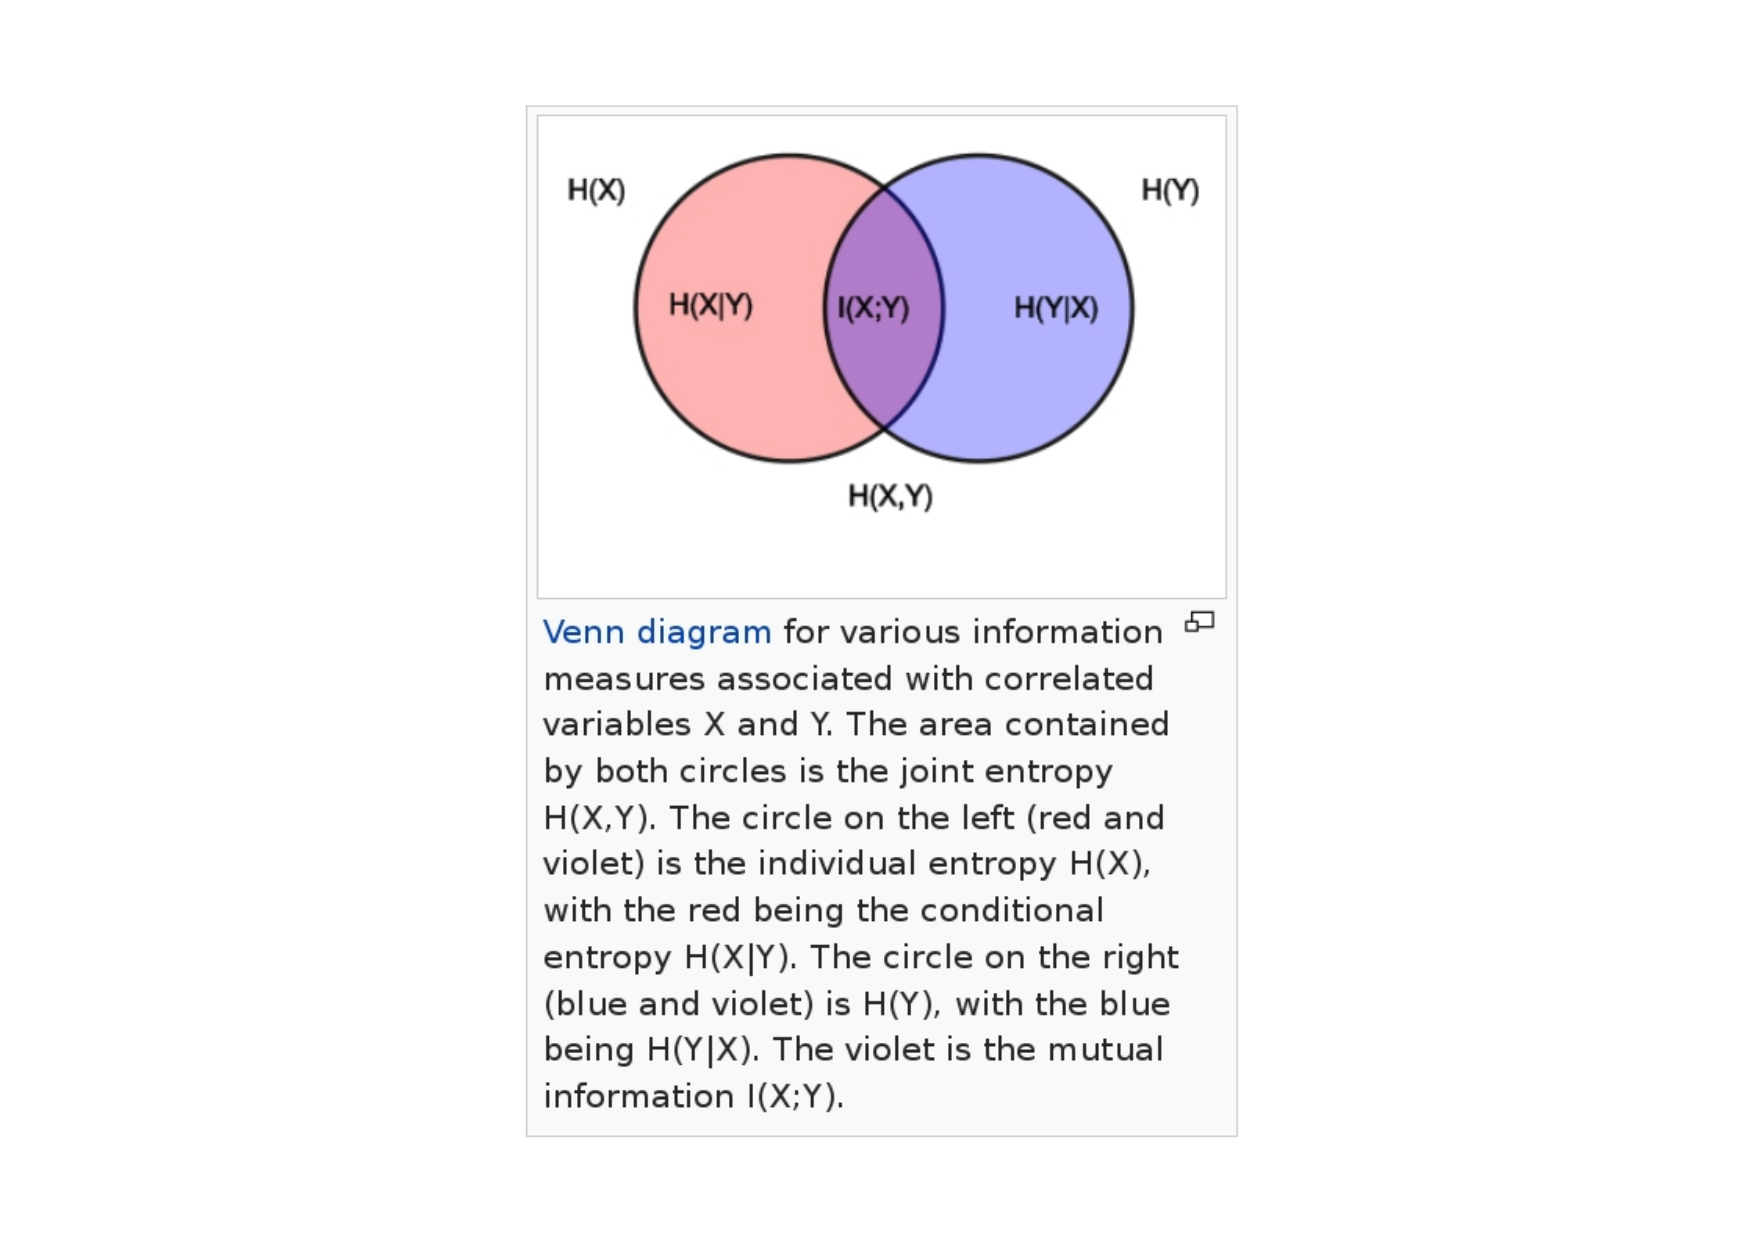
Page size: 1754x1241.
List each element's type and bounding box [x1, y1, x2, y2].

picture [512, 93, 1257, 1153]
